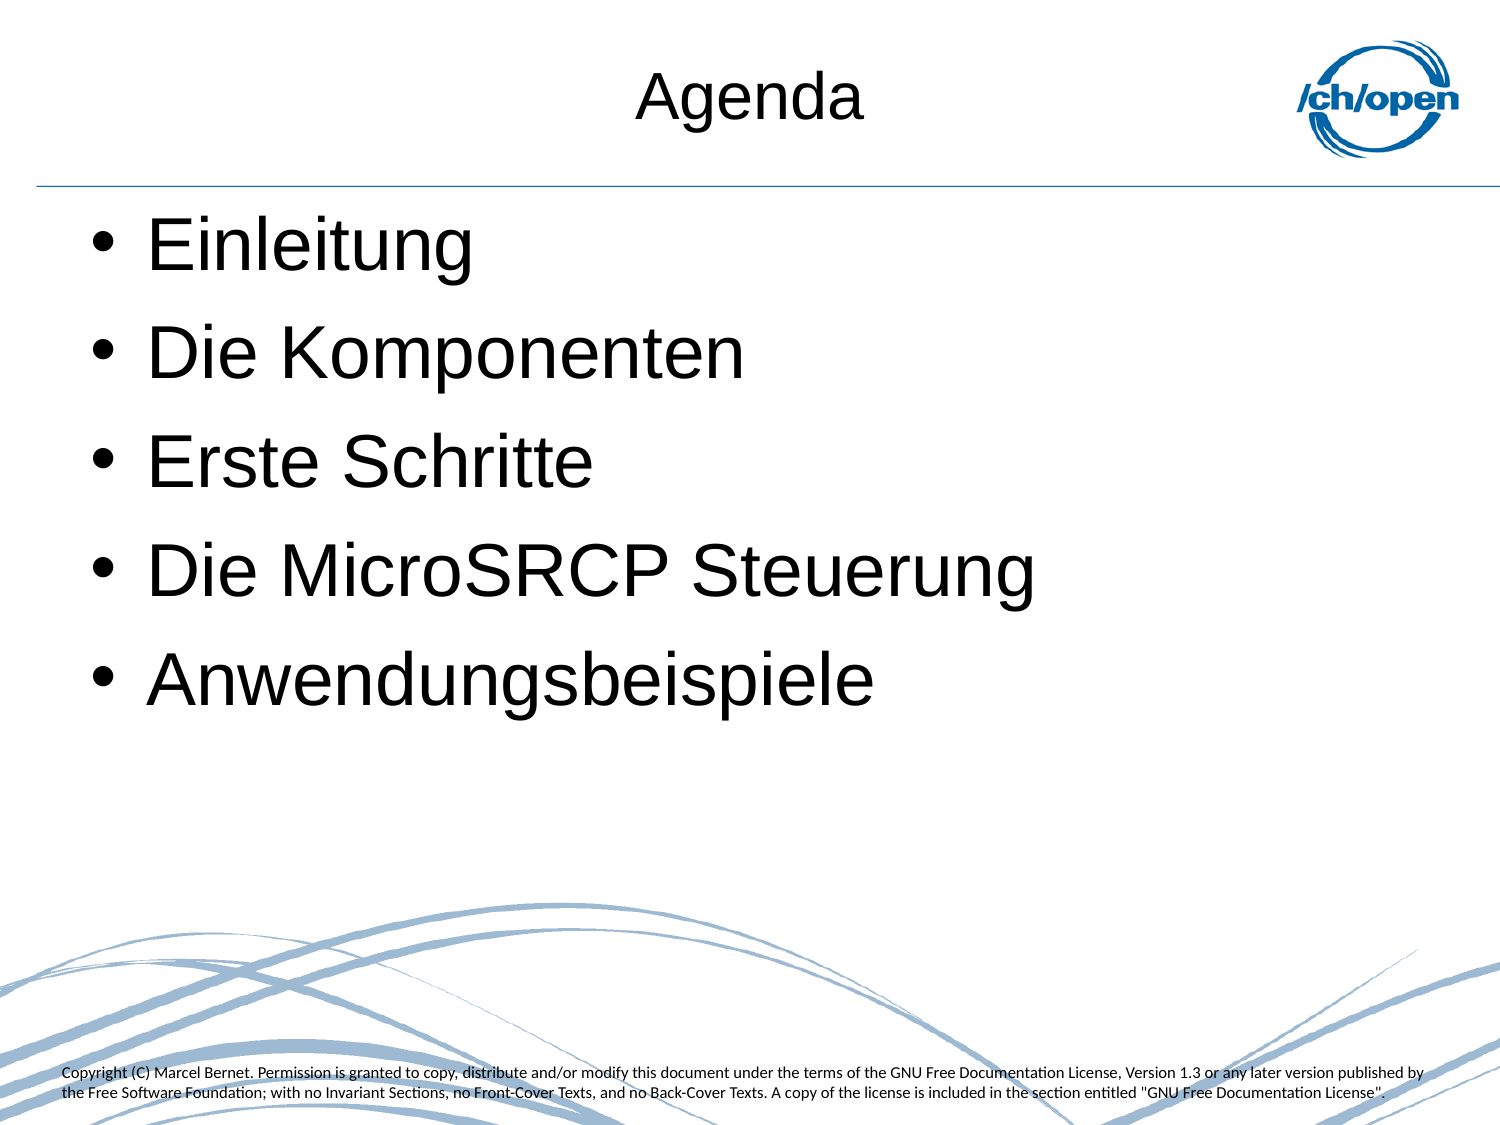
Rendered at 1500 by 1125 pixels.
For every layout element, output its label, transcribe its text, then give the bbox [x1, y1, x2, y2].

title Agenda [75, 45, 1426, 165]
list Einleitung Die Komponenten Erste Schritte Die MicroSRCP Steuerung Anwendungsbeispiele [75, 187, 1426, 1005]
